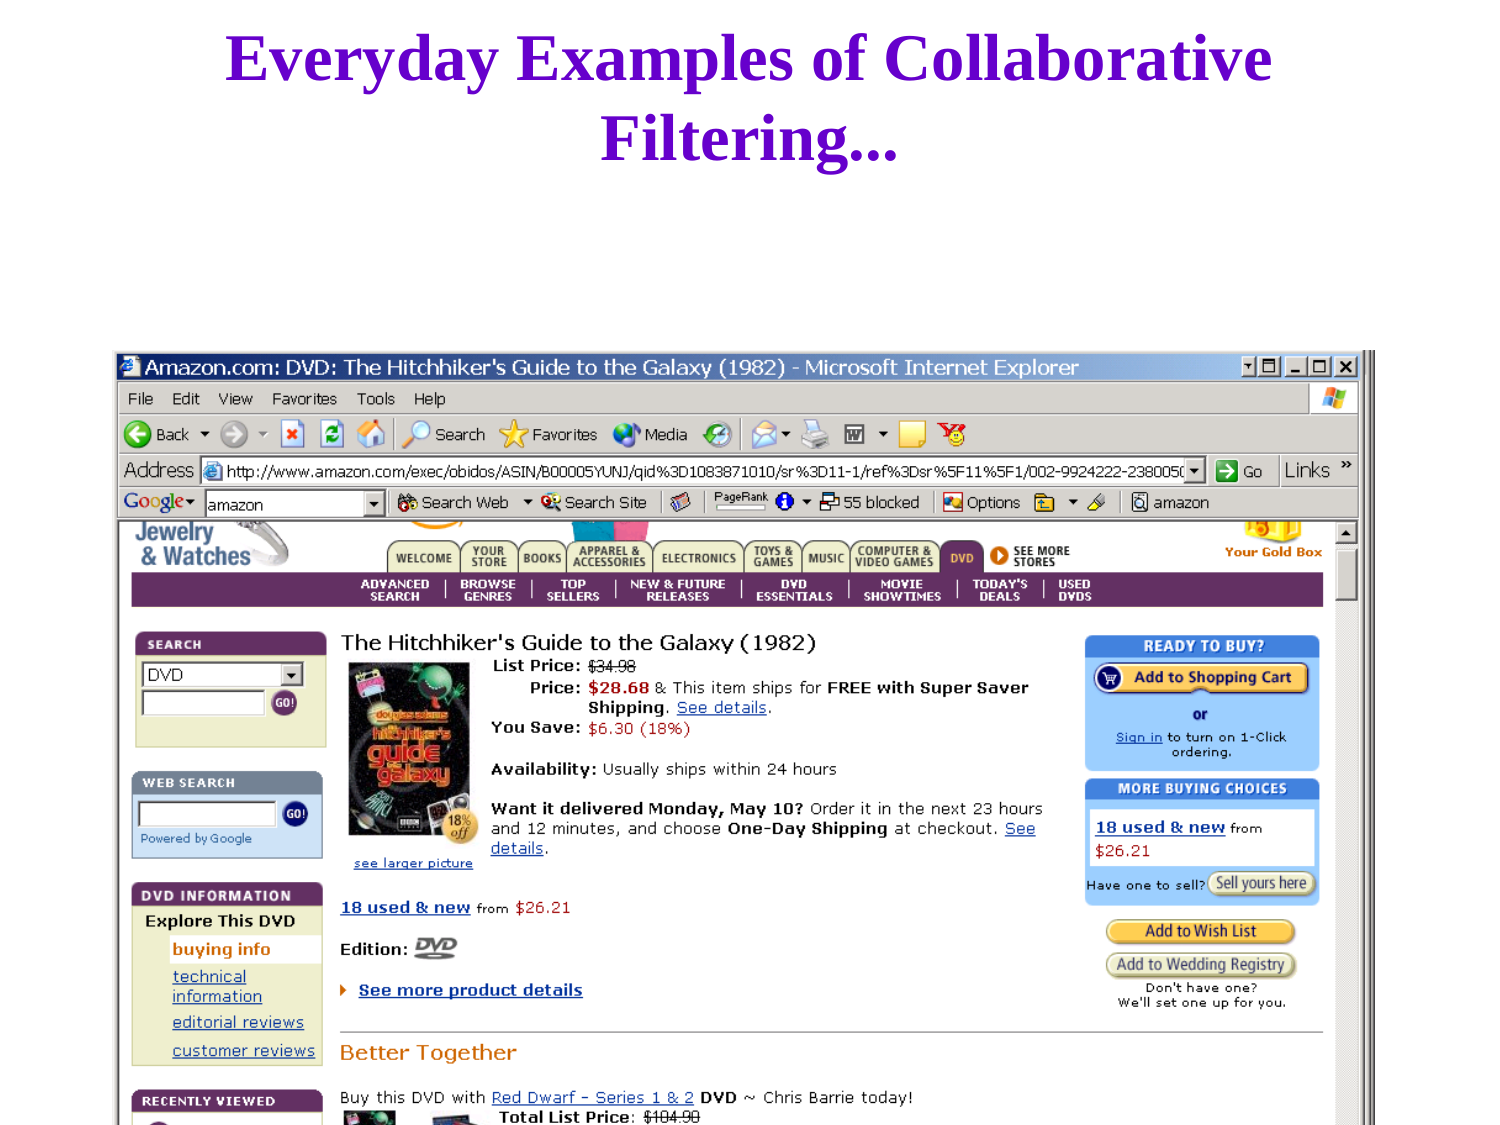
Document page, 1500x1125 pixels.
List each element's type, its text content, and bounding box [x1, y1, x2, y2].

picture [112, 350, 1375, 1125]
title Everyday Examples of Collaborative Filtering... [112, 0, 1388, 188]
